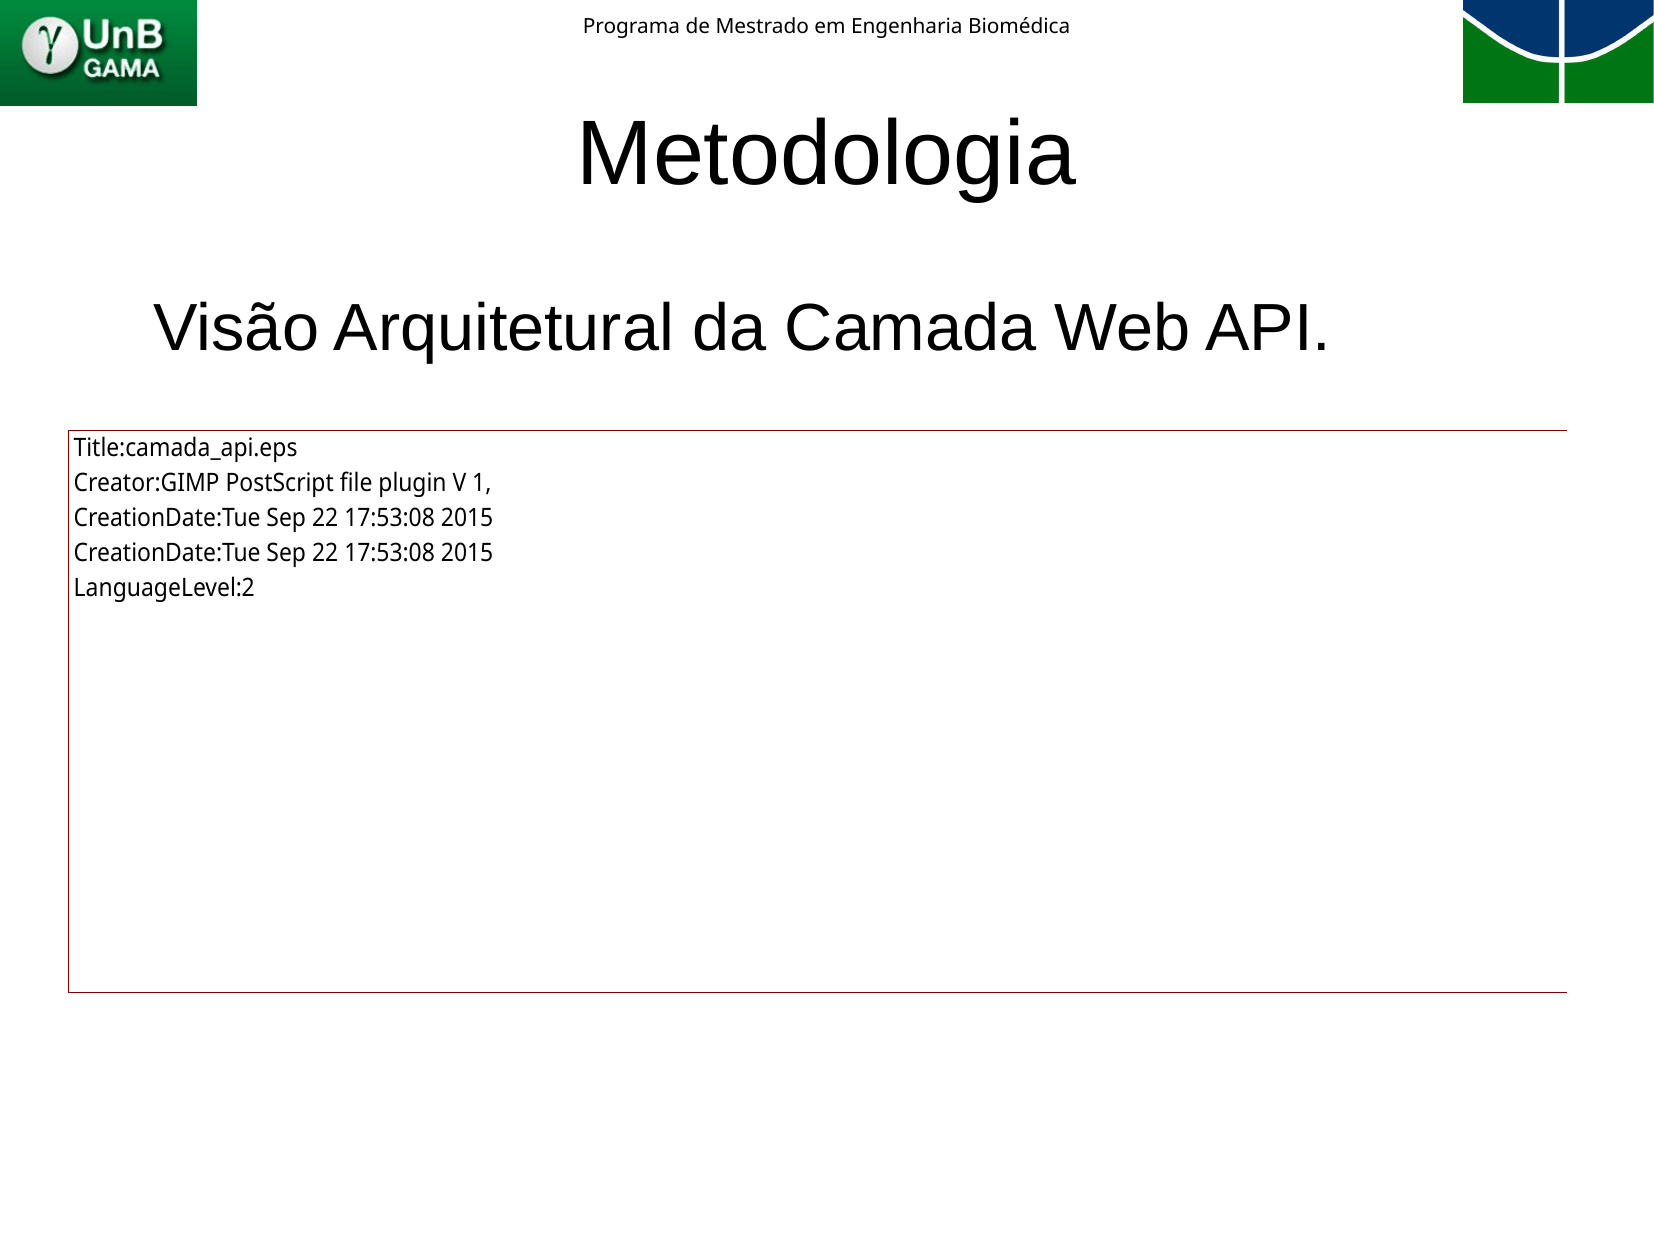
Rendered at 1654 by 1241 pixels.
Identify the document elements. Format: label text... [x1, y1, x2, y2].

title Metodologia [82, 49, 1571, 257]
list Visão Arquitetural da Camada Web API. [82, 290, 1571, 1010]
picture [66, 428, 1567, 993]
picture [1463, 0, 1654, 103]
picture [0, 0, 197, 106]
